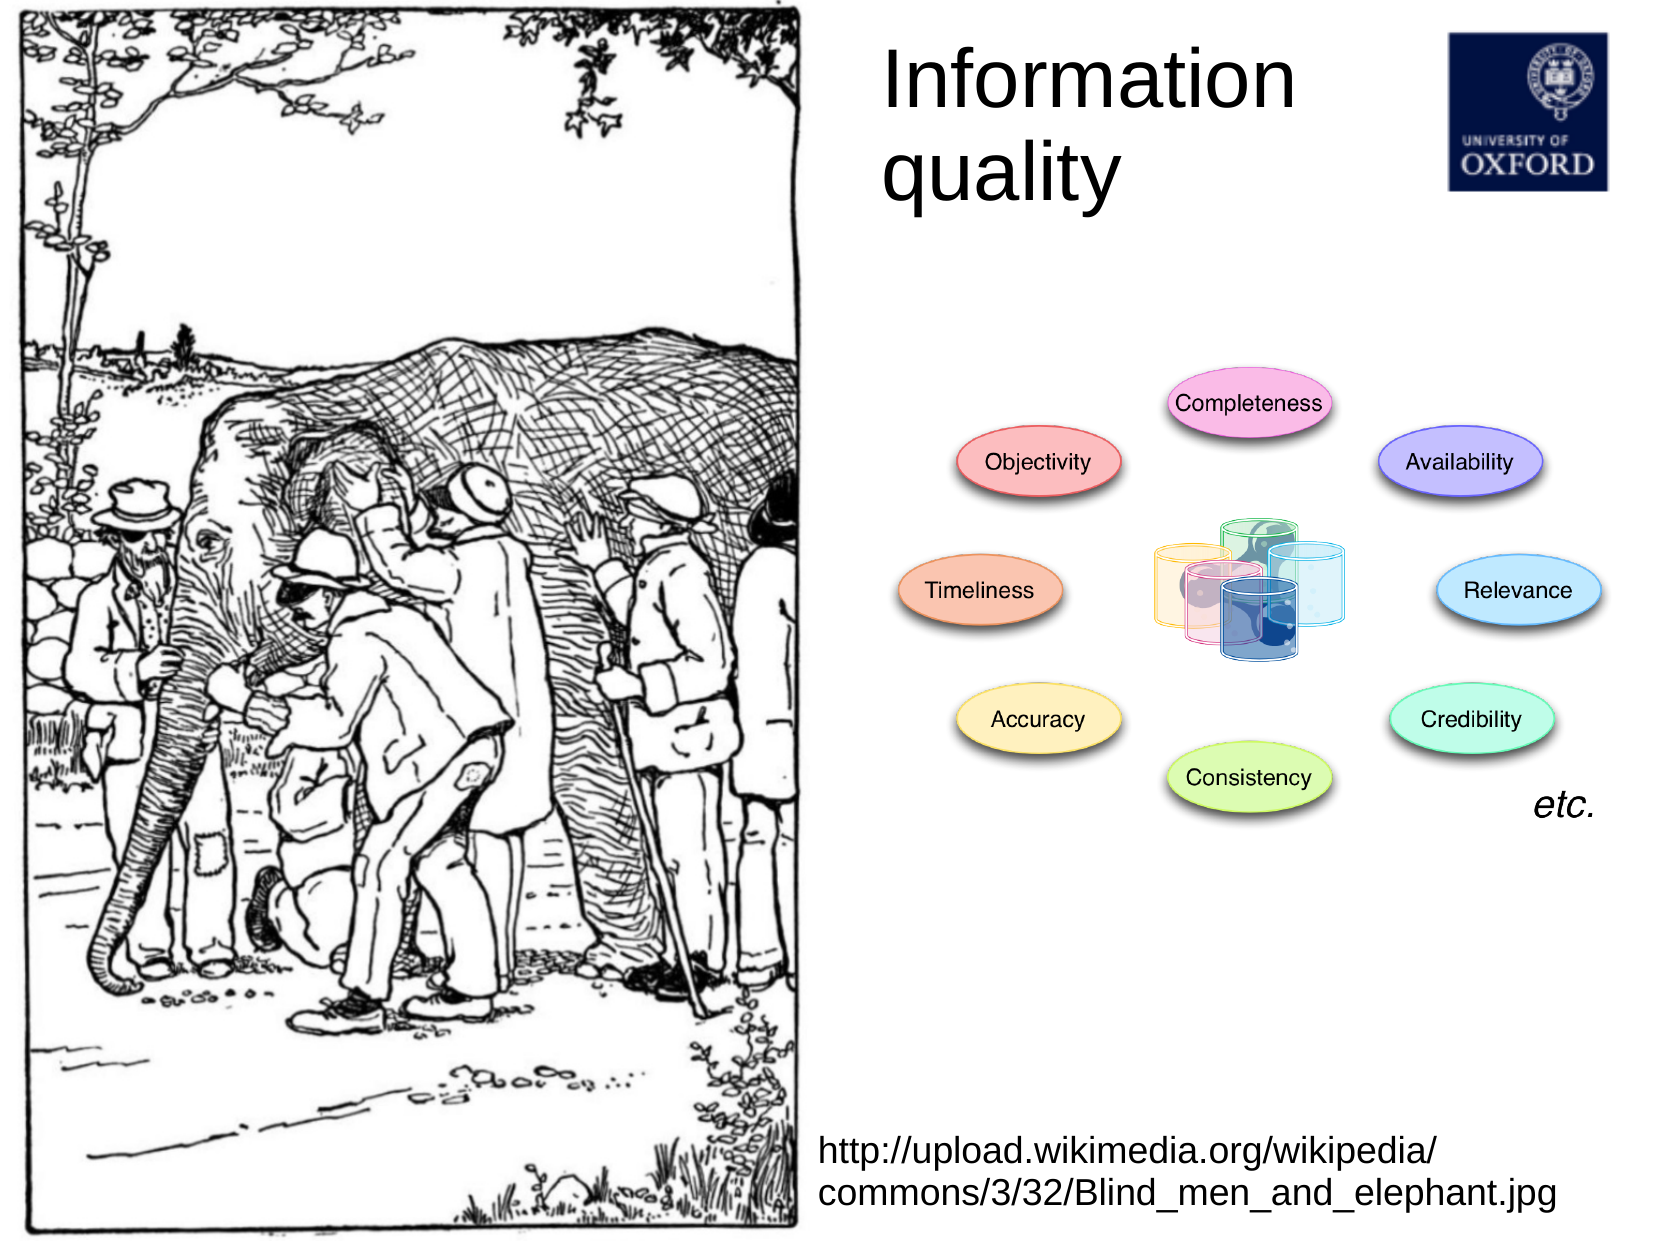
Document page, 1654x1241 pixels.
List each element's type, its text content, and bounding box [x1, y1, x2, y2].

picture [9, 0, 810, 1241]
title Information quality [881, 25, 1346, 225]
picture [879, 354, 1619, 837]
picture [1446, 29, 1612, 194]
text_box http://upload.wikimedia.org/wikipedia/commons/3/32/Blind_men_and_elephant.jpg [803, 1122, 1630, 1221]
